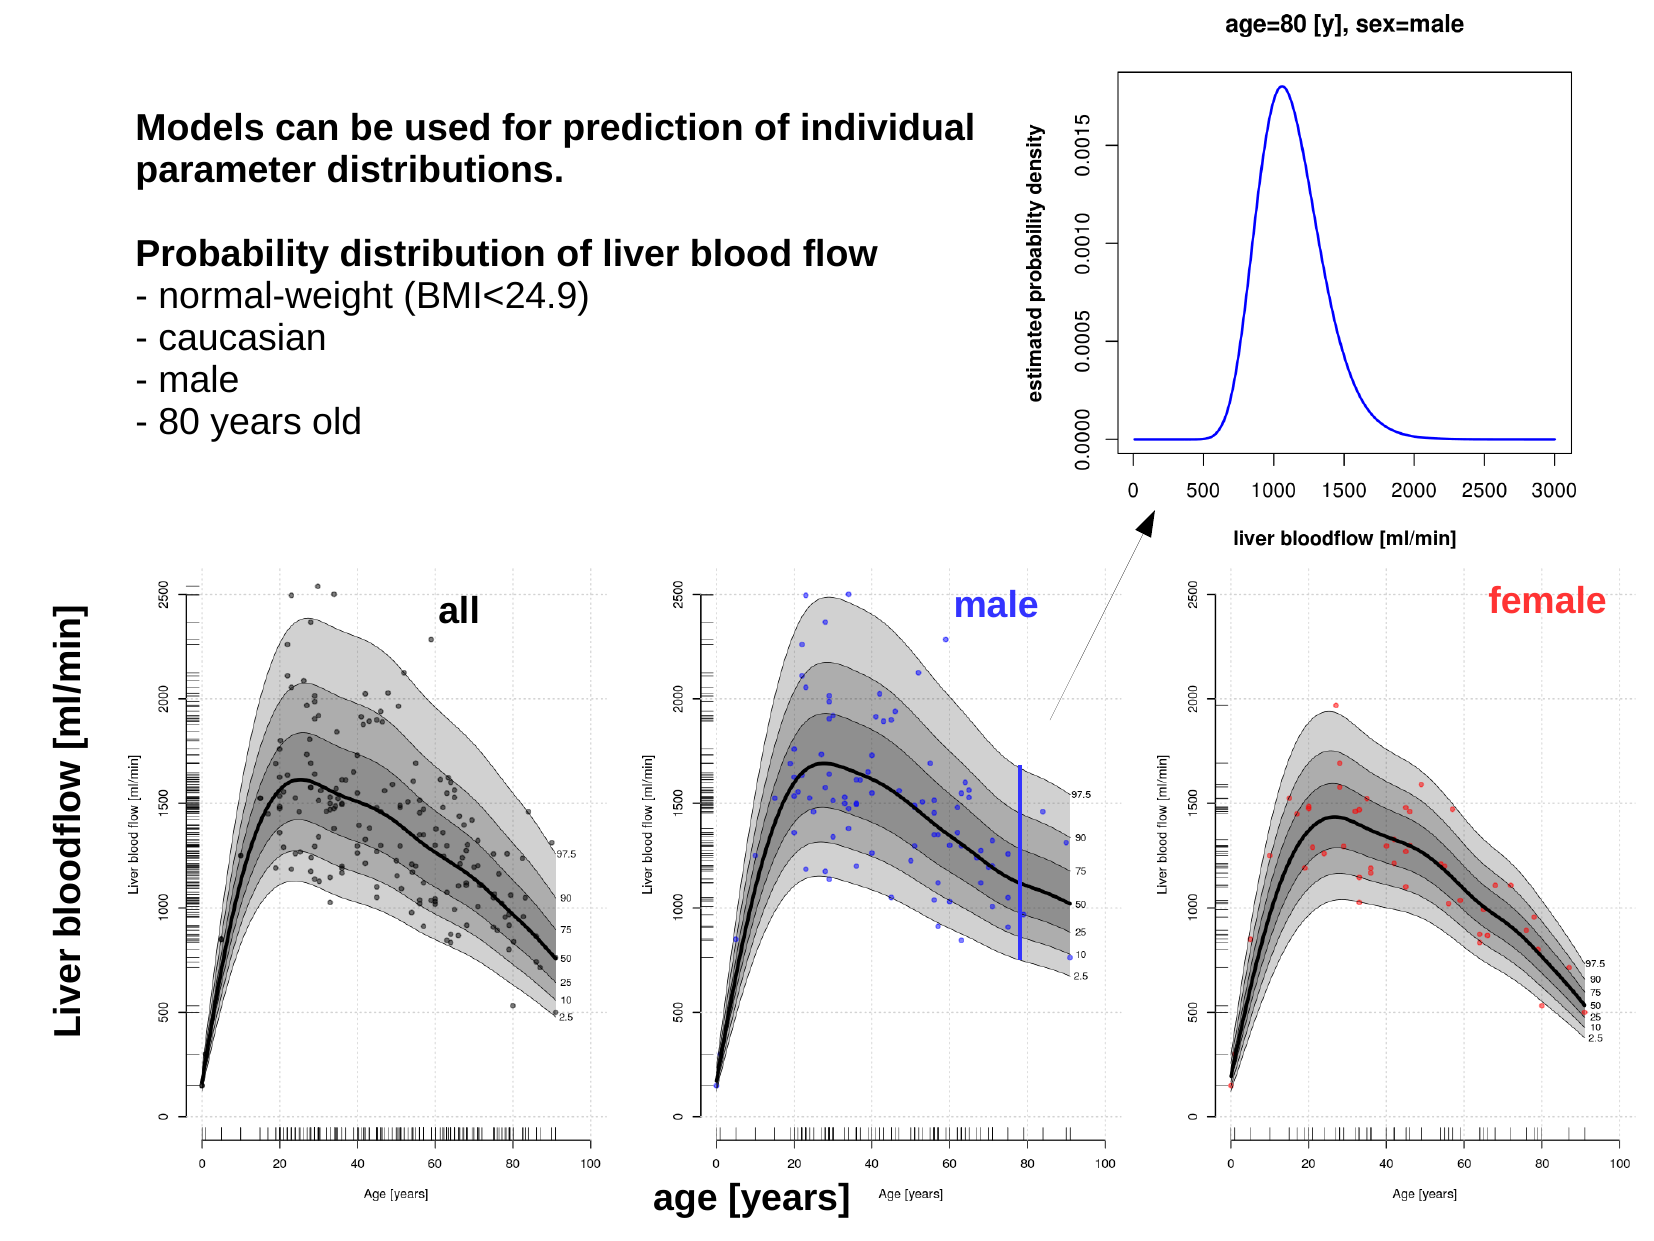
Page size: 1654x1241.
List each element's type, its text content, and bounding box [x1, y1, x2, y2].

text_box male [938, 575, 1054, 633]
text_box Models can be used for prediction of individual parameter distributions. Probability distribution of liver blood flow - normal-weight (BMI<24.9) - caucasian - male - 80 years old [120, 99, 1002, 451]
text_box age [years] [638, 1169, 866, 1227]
text_box all [423, 581, 496, 639]
text_box female [1473, 572, 1622, 630]
picture [128, 568, 1636, 1201]
picture [1026, 14, 1576, 549]
text_box Liver bloodflow [ml/min] [38, 589, 96, 1054]
